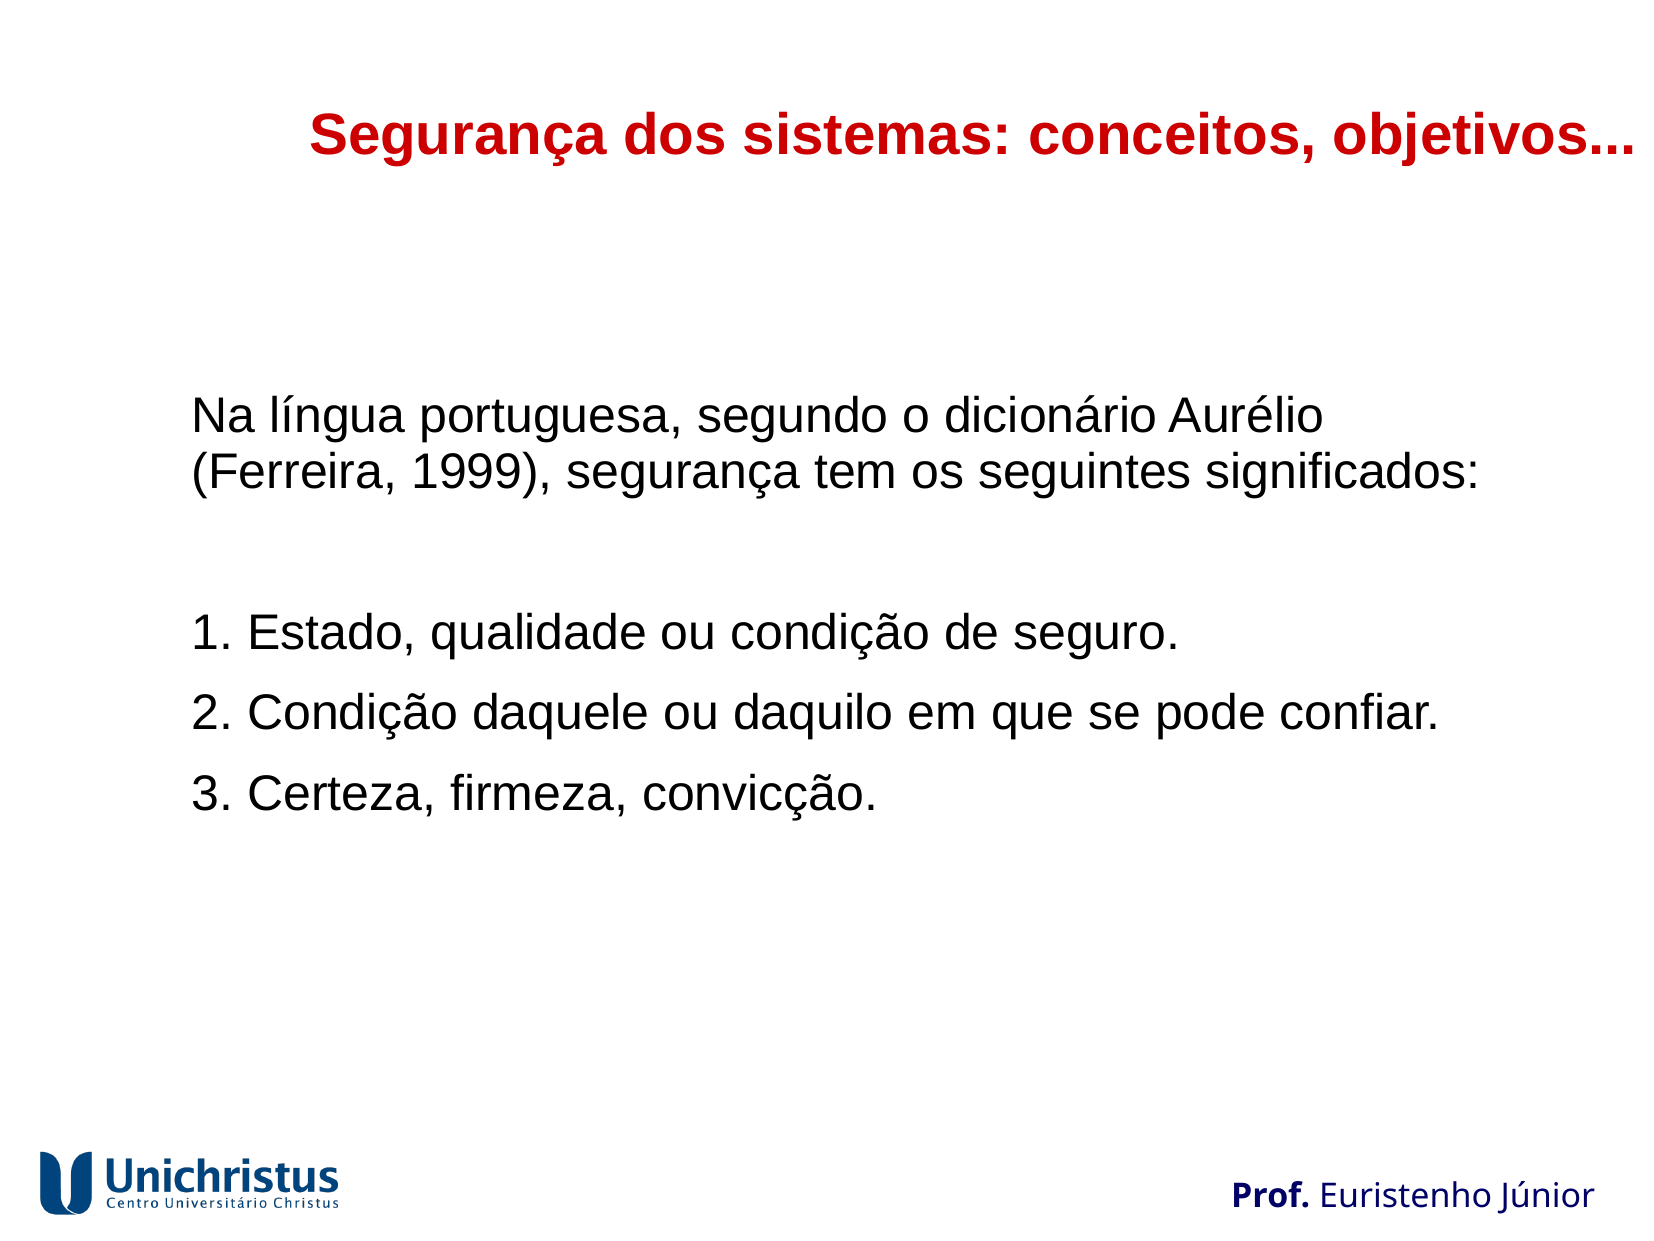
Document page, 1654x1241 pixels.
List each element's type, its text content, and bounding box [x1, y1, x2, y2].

text_box Na língua portuguesa, segundo o dicionário Aurélio (Ferreira, 1999), segurança tem os seguintes significados: 1. Estado, qualidade ou condição de seguro. 2. Condição daquele ou daquilo em que se pode confiar. 3. Certeza, firmeza, convicção. [177, 379, 1524, 829]
text_box Prof. Euristenho Júnior [1216, 1163, 1654, 1224]
picture [35, 1148, 343, 1217]
text_box Segurança dos sistemas: conceitos, objetivos... [294, 94, 1654, 175]
